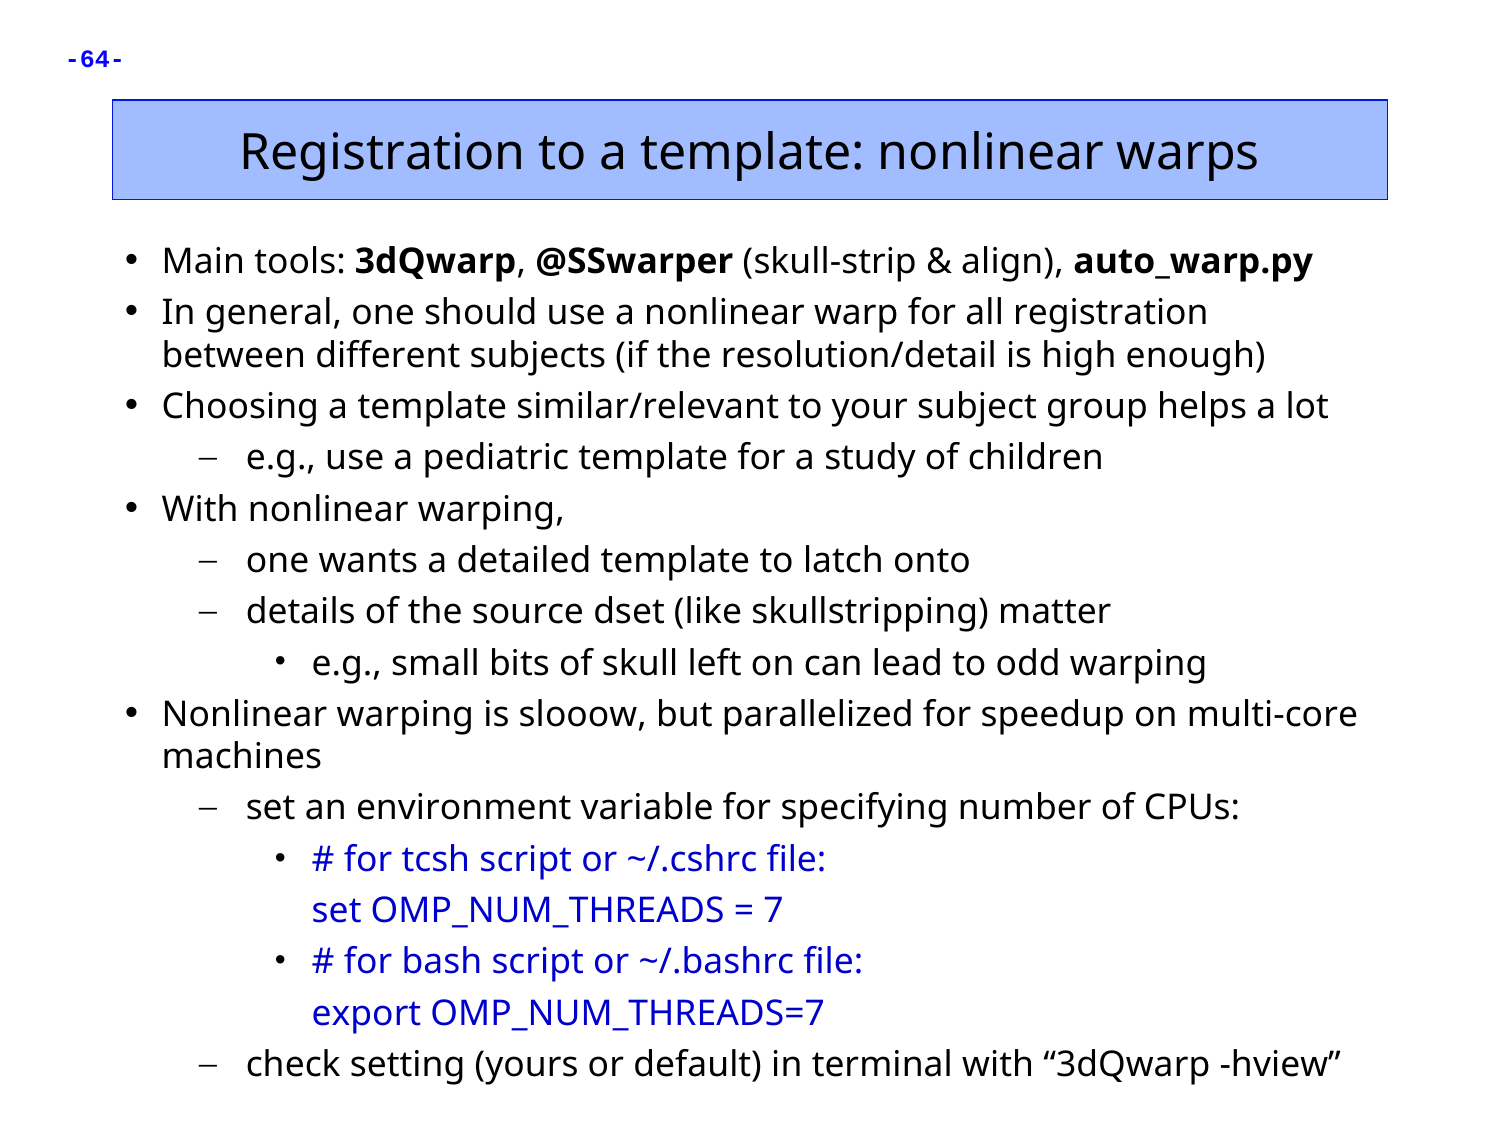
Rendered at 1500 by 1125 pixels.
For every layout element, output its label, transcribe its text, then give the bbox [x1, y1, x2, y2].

text_box Registration to a template: nonlinear warps [112, 99, 1388, 200]
text_box Main tools: 3dQwarp, @SSwarper (skull-strip & align), auto_warp.py In general, one should use a nonlinear warp for all registration between different subjects (if the resolution/detail is high enough) Choosing a template similar/relevant to your subject group helps a lot e.g., use a pediatric template for a study of children With nonlinear warping, one wants a detailed template to latch onto details of the source dset (like skullstripping) matter e.g., small bits of skull left on can lead to odd warping Nonlinear warping is slooow, but parallelized for speedup on multi-core machines set an environment variable for specifying number of CPUs: # for tcsh script or ~/.cshrc file: set OMP_NUM_THREADS = 7 # for bash script or ~/.bashrc file: export OMP_NUM_THREADS=7 check setting (yours or default) in terminal with “3dQwarp -hview” [109, 230, 1378, 591]
